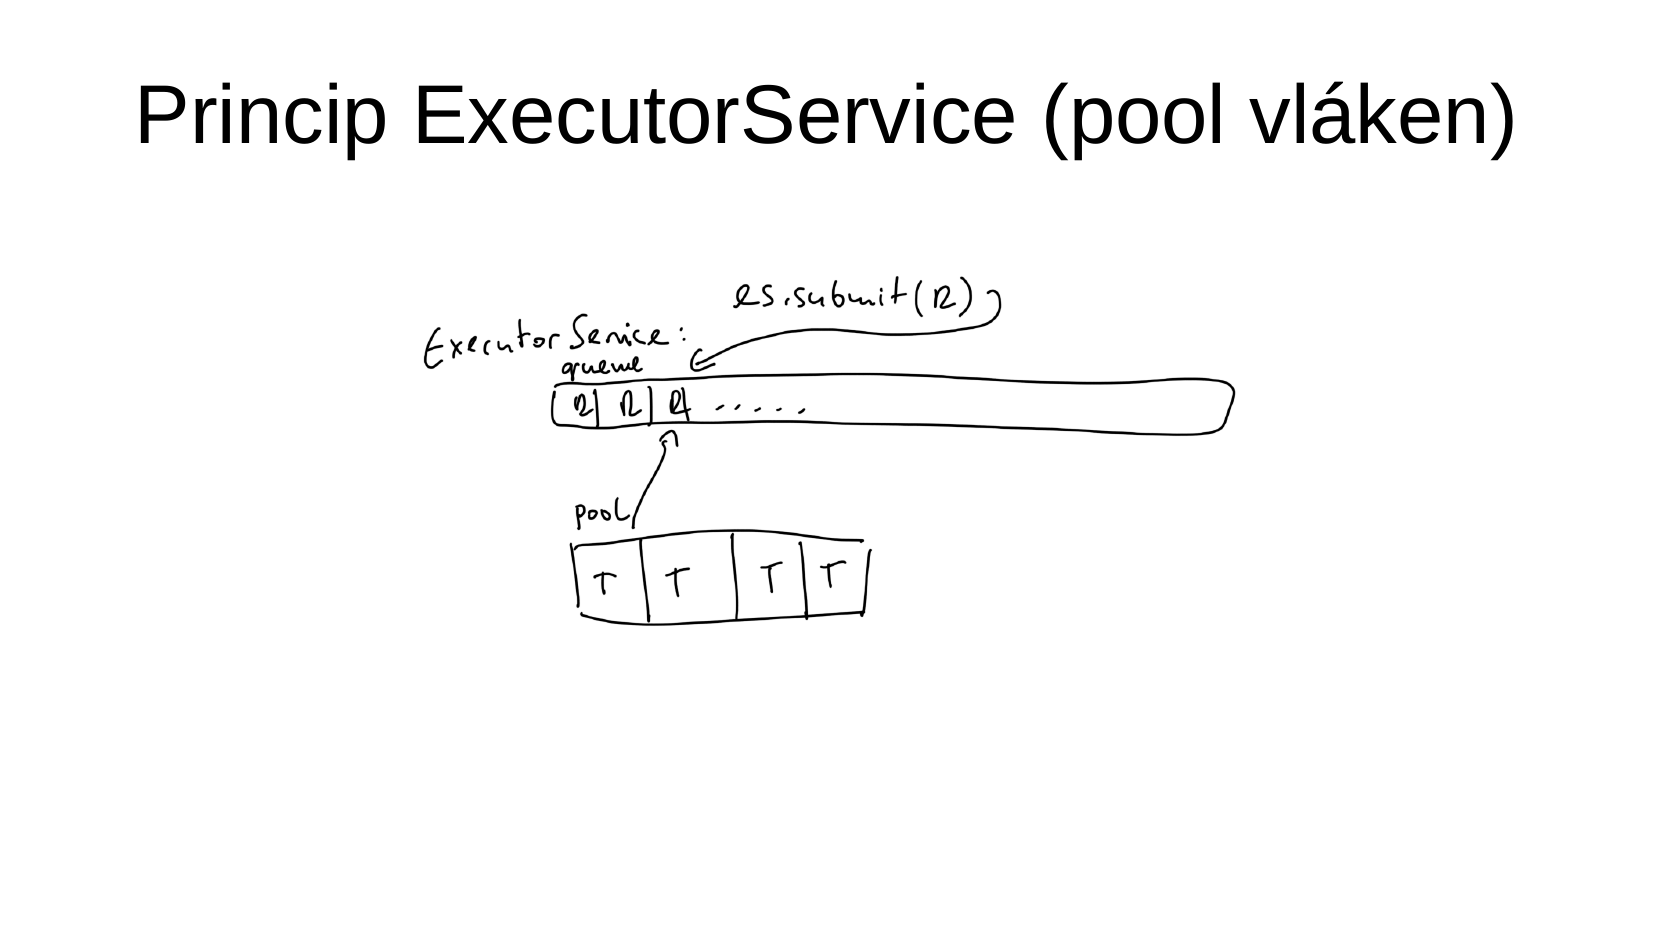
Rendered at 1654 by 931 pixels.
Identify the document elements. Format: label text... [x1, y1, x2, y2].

picture [302, 217, 1463, 914]
title Princip ExecutorService (pool vláken) [82, 37, 1571, 193]
